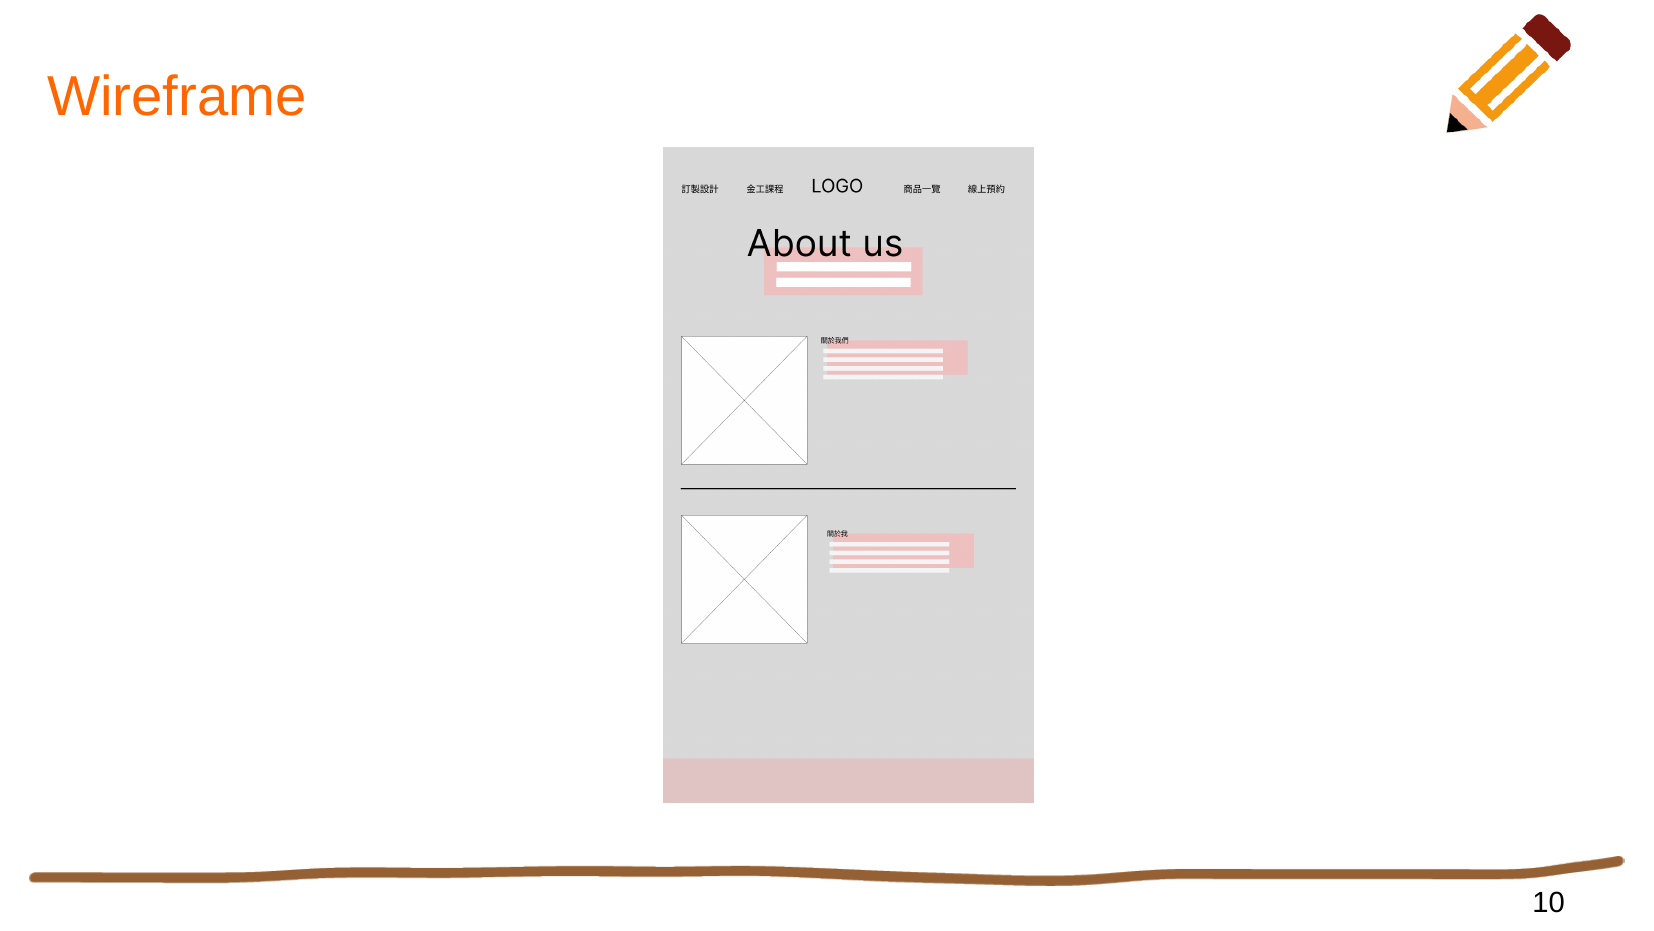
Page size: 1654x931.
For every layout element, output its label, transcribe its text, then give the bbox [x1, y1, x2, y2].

picture [29, 856, 1625, 886]
picture [663, 147, 1034, 803]
title Wireframe [0, 44, 857, 148]
picture [1446, 14, 1571, 133]
